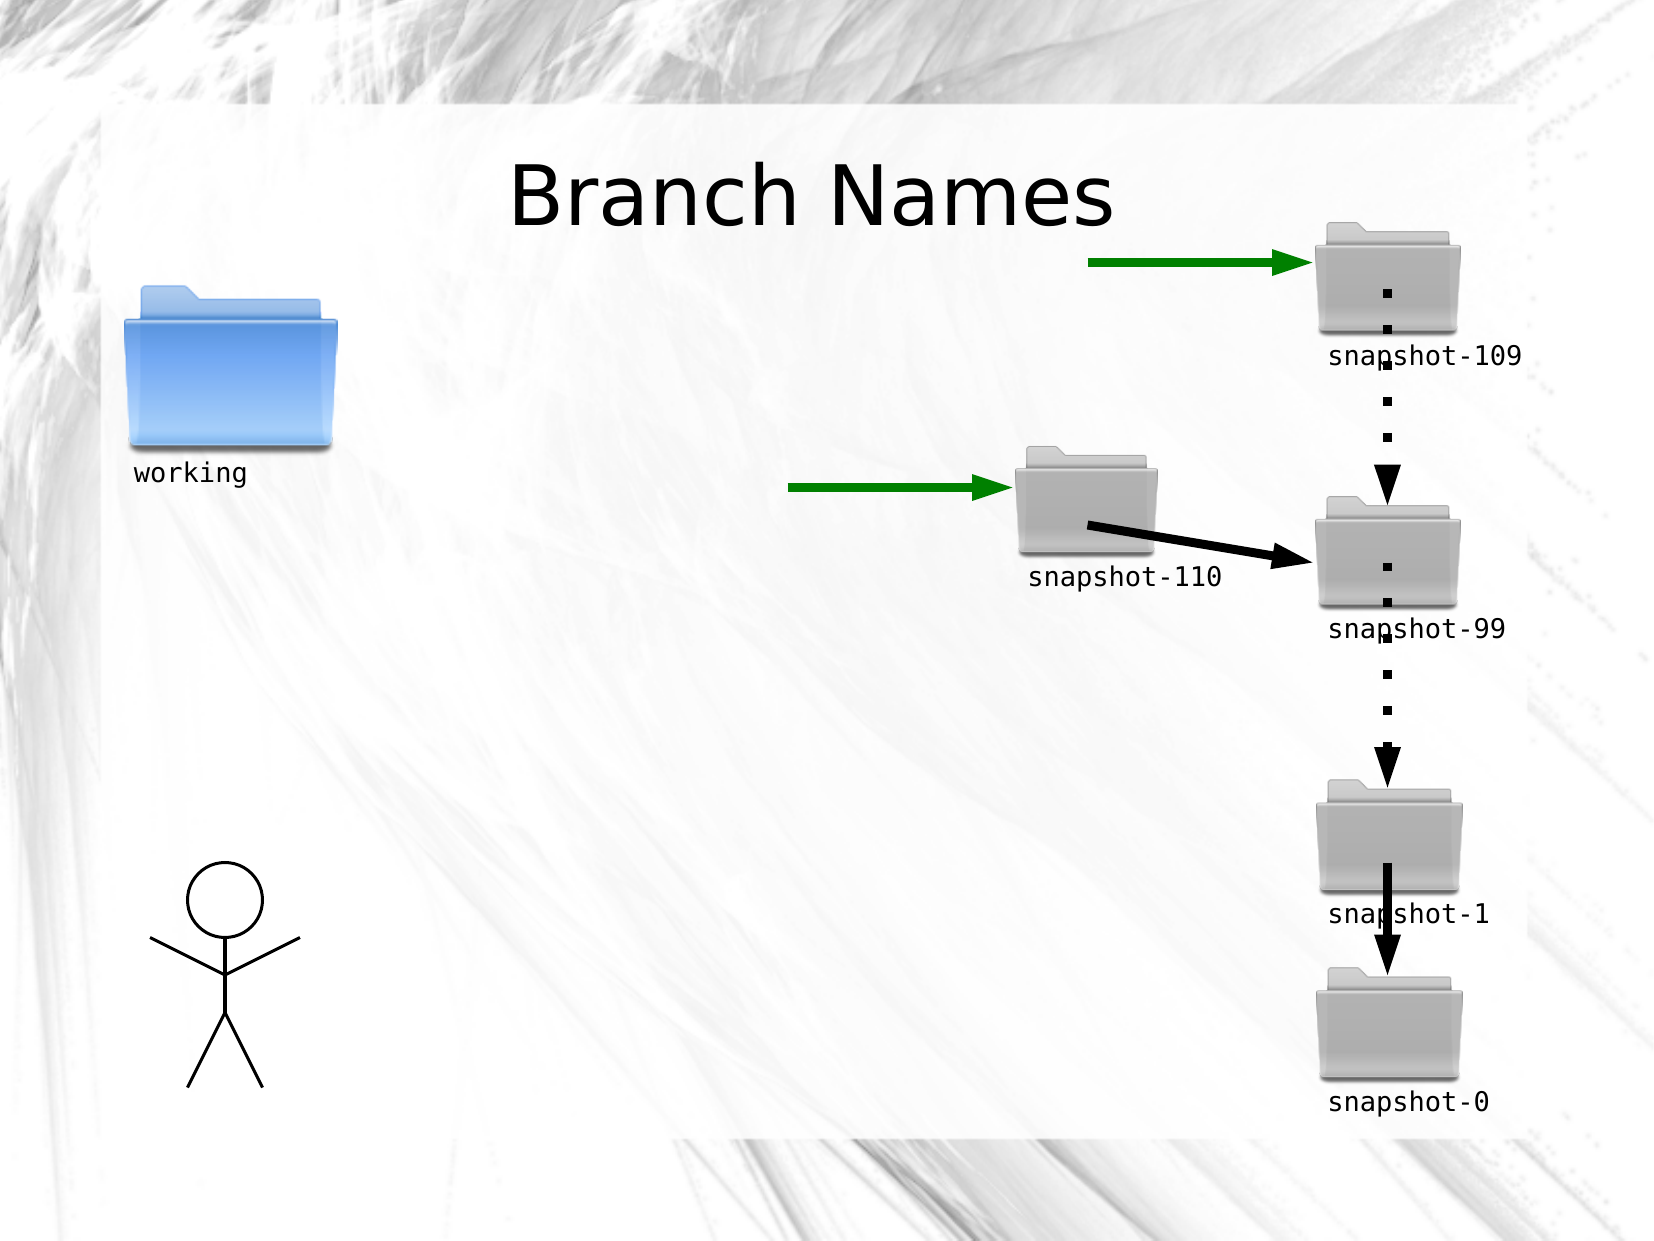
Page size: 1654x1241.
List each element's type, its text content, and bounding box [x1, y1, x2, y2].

text_box working [119, 450, 263, 497]
picture [0, 0, 1654, 1241]
text_box snapshot-99 [1312, 606, 1521, 653]
text_box snapshot-0 [1312, 1078, 1505, 1126]
text_box snapshot-110 [1012, 553, 1238, 601]
title Branch Names [118, 112, 1506, 281]
text_box snapshot-1 [1312, 891, 1383, 938]
text_box snapshot-109 [1312, 332, 1538, 379]
text_box snapshot-1 [1392, 891, 1505, 938]
